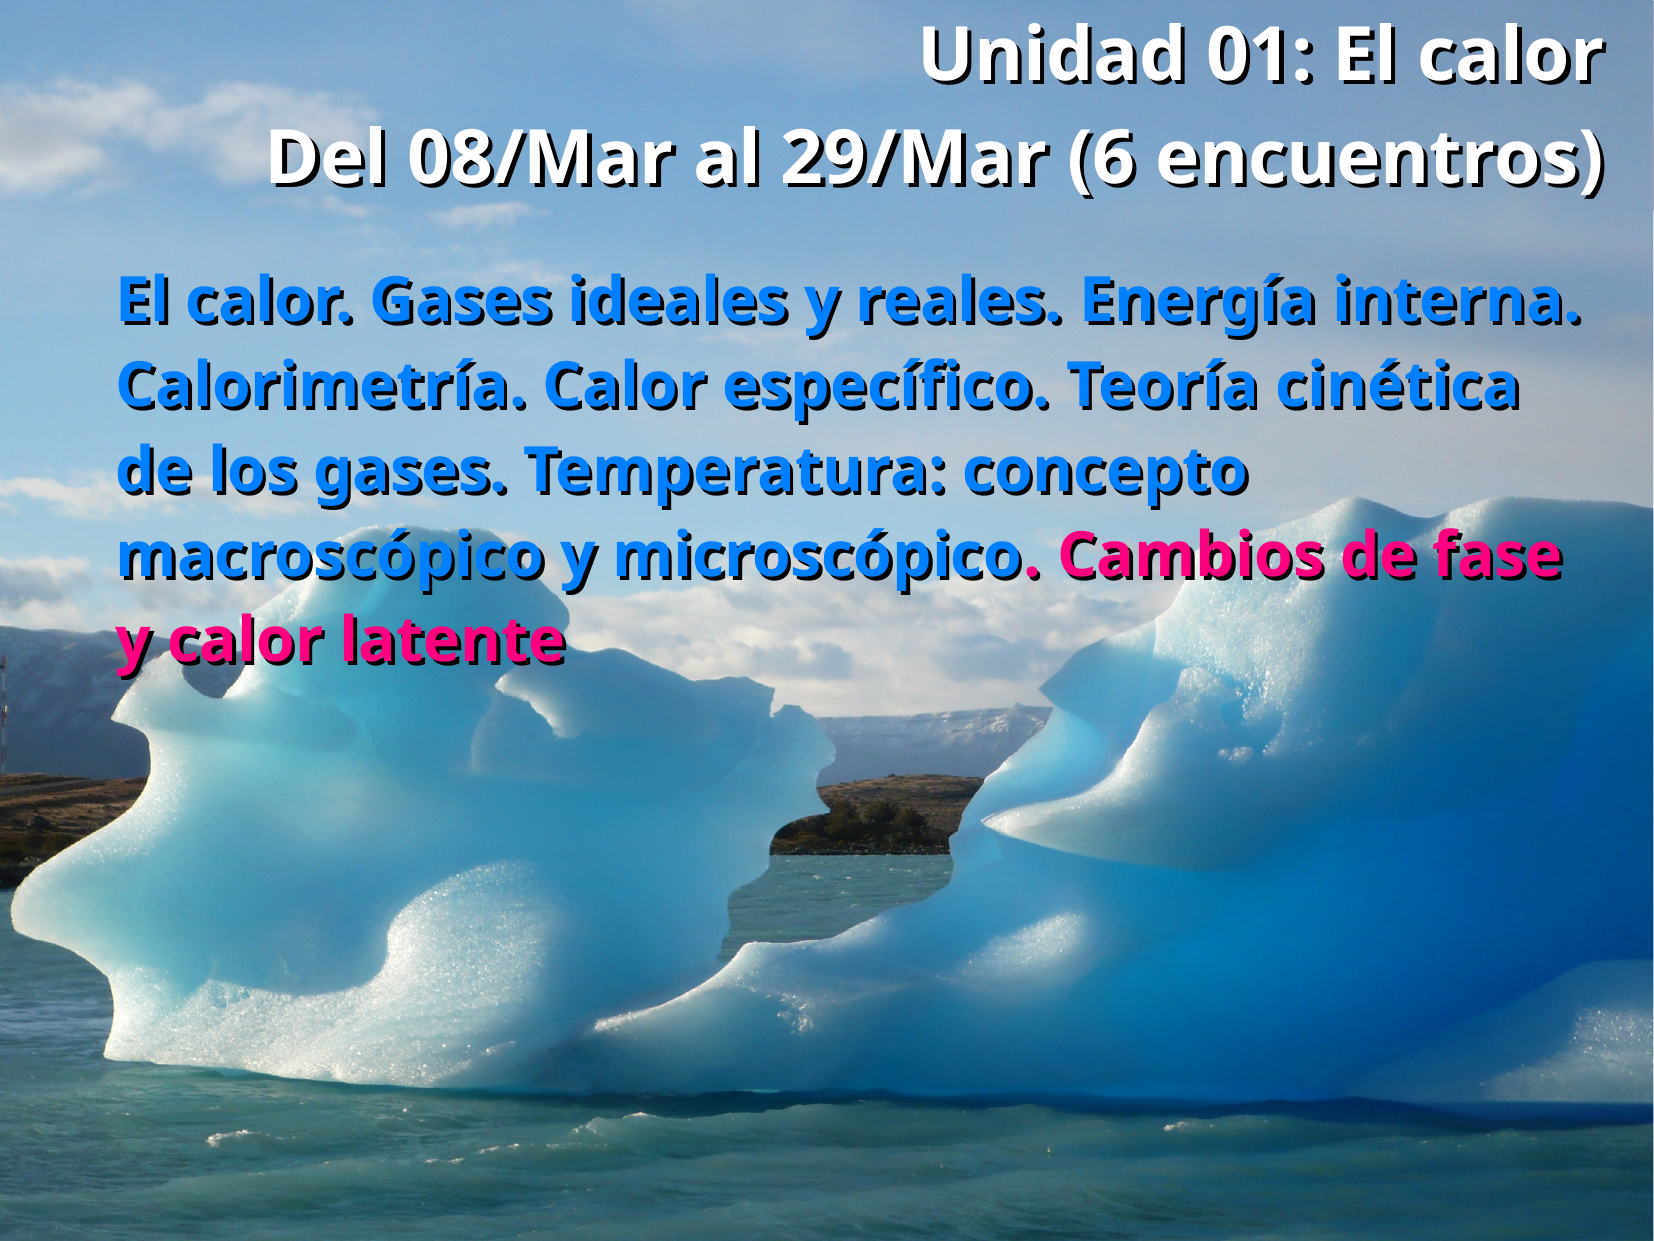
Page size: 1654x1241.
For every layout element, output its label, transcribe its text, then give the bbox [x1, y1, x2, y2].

picture [0, 0, 1654, 1241]
list El calor. Gases ideales y reales. Energía interna. Calorimetría. Calor específico. Teoría cinética de los gases. Temperatura: concepto macroscópico y microscópico. Cambios de fase y calor latente [45, 255, 1606, 1156]
title Unidad 01: El calor Del 08/Mar al 29/Mar (6 encuentros) [45, 11, 1606, 195]
